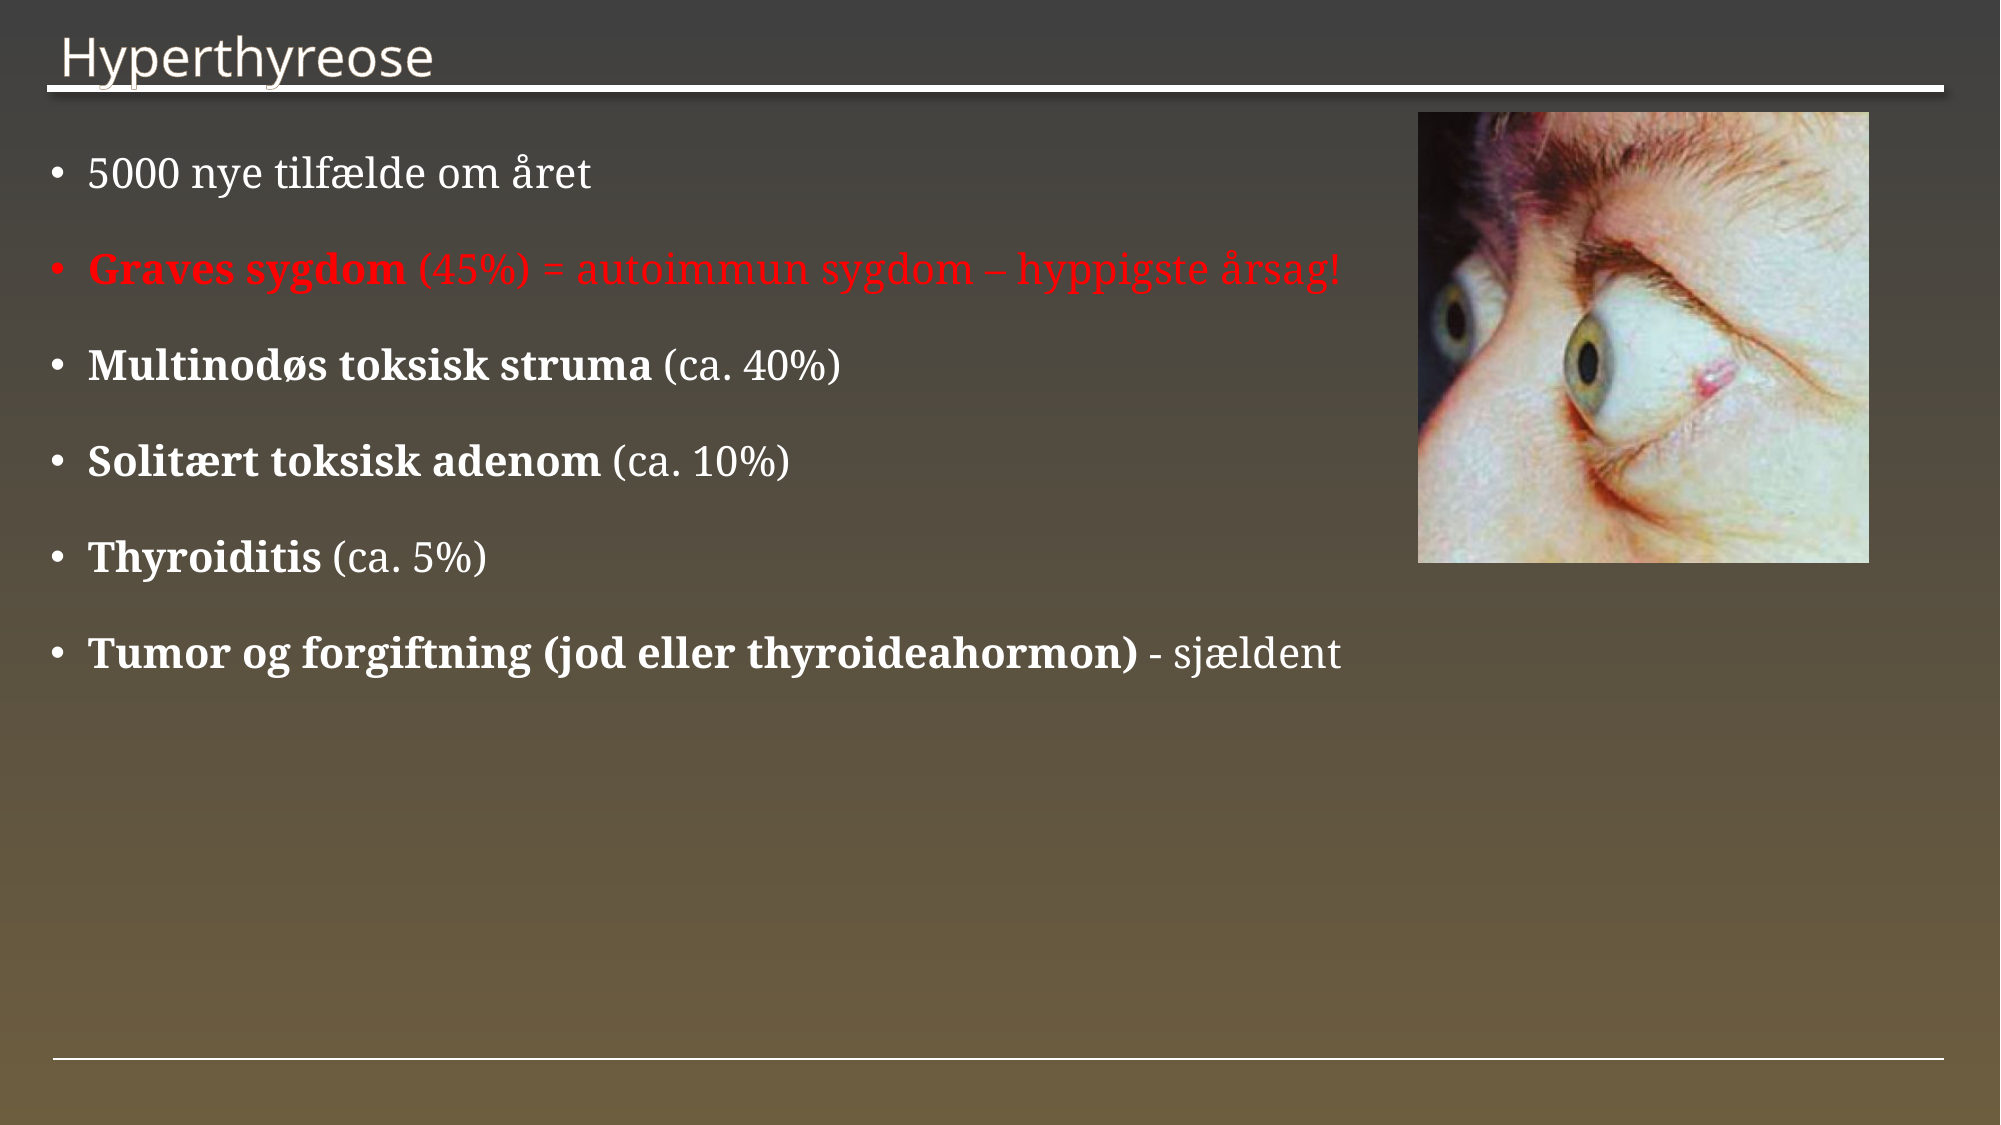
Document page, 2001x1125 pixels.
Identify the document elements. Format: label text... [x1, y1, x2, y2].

title Hyperthyreose [59, 29, 1021, 89]
list 5000 nye tilfælde om året Graves sygdom (45%) = autoimmun sygdom – hyppigste årsag! Multinodøs toksisk struma (ca. 40%) Solitært toksisk adenom (ca. 10%) Thyroiditis (ca. 5%) Tumor og forgiftning (jod eller thyroideahormon) - sjældent [50, 121, 1942, 1004]
picture [1418, 112, 1869, 563]
